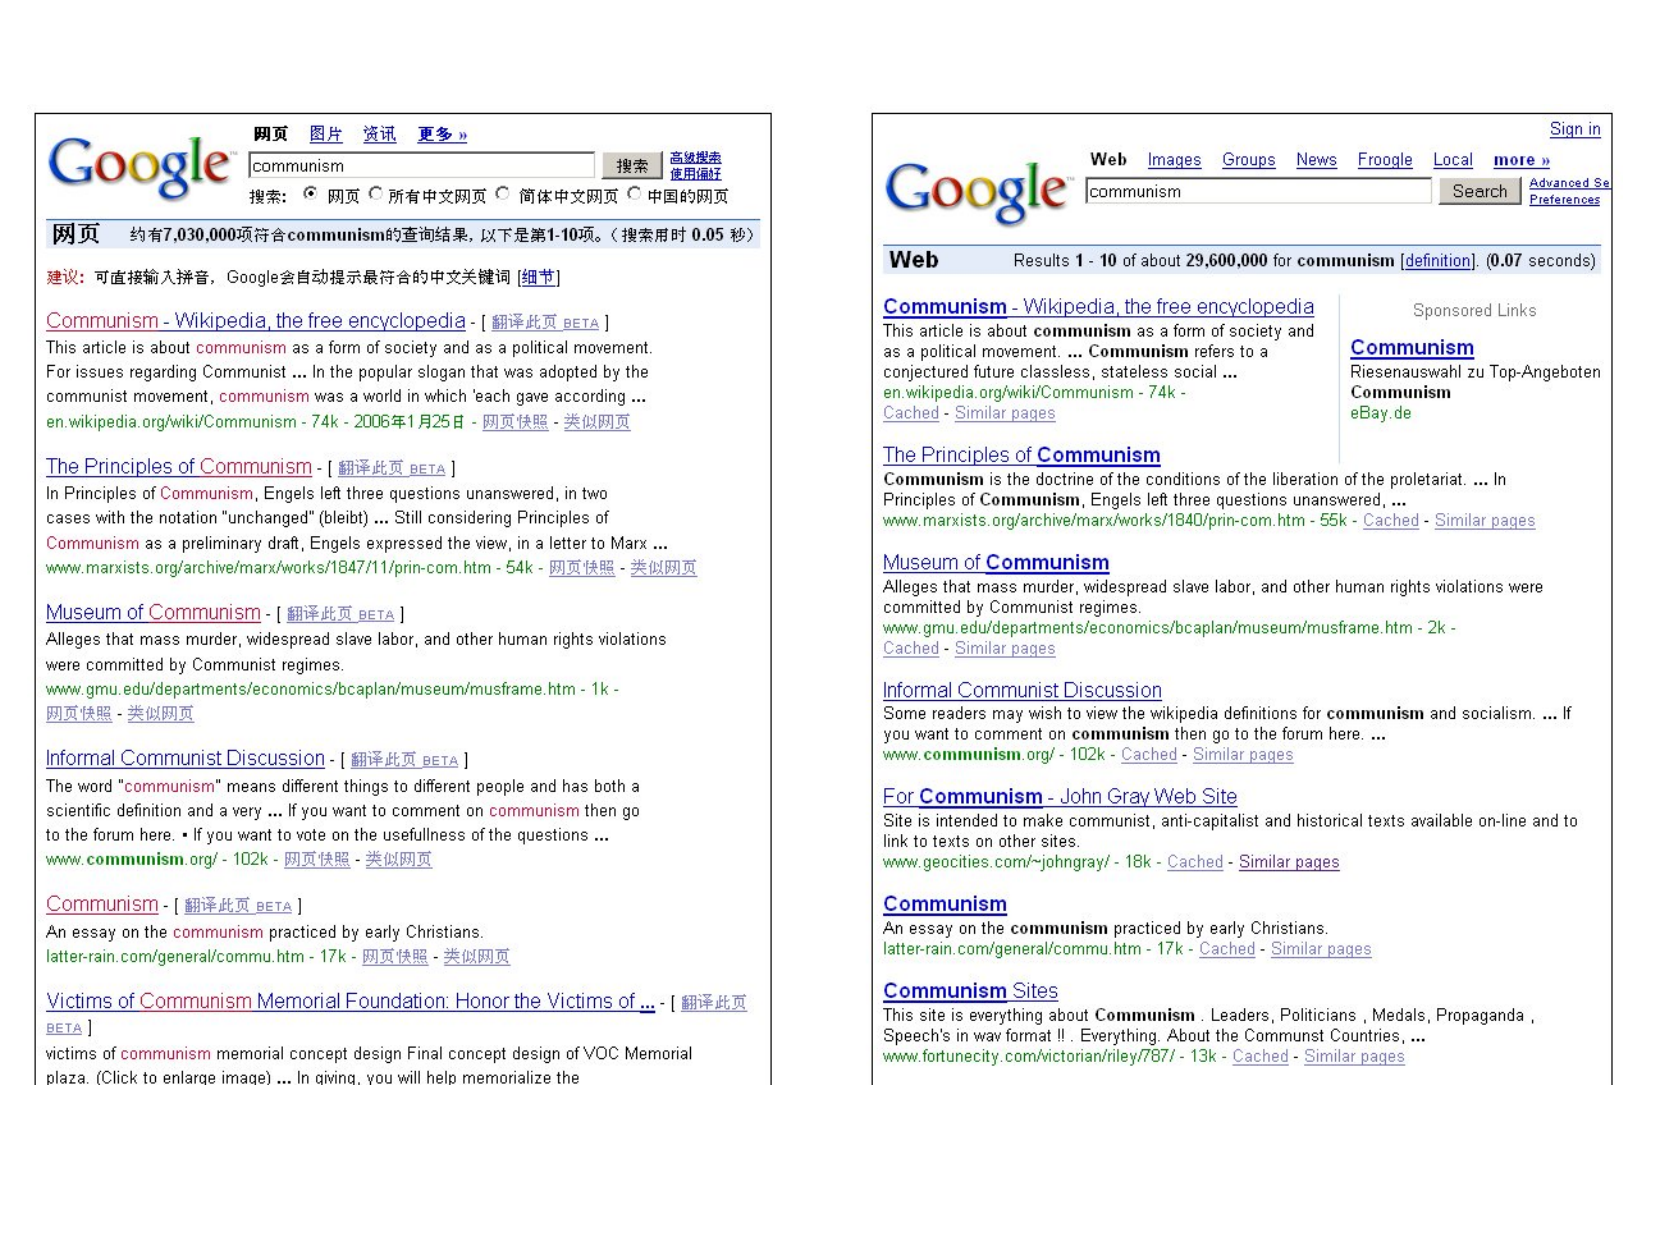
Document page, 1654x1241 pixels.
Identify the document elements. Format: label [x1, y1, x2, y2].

picture [27, 104, 1623, 1085]
